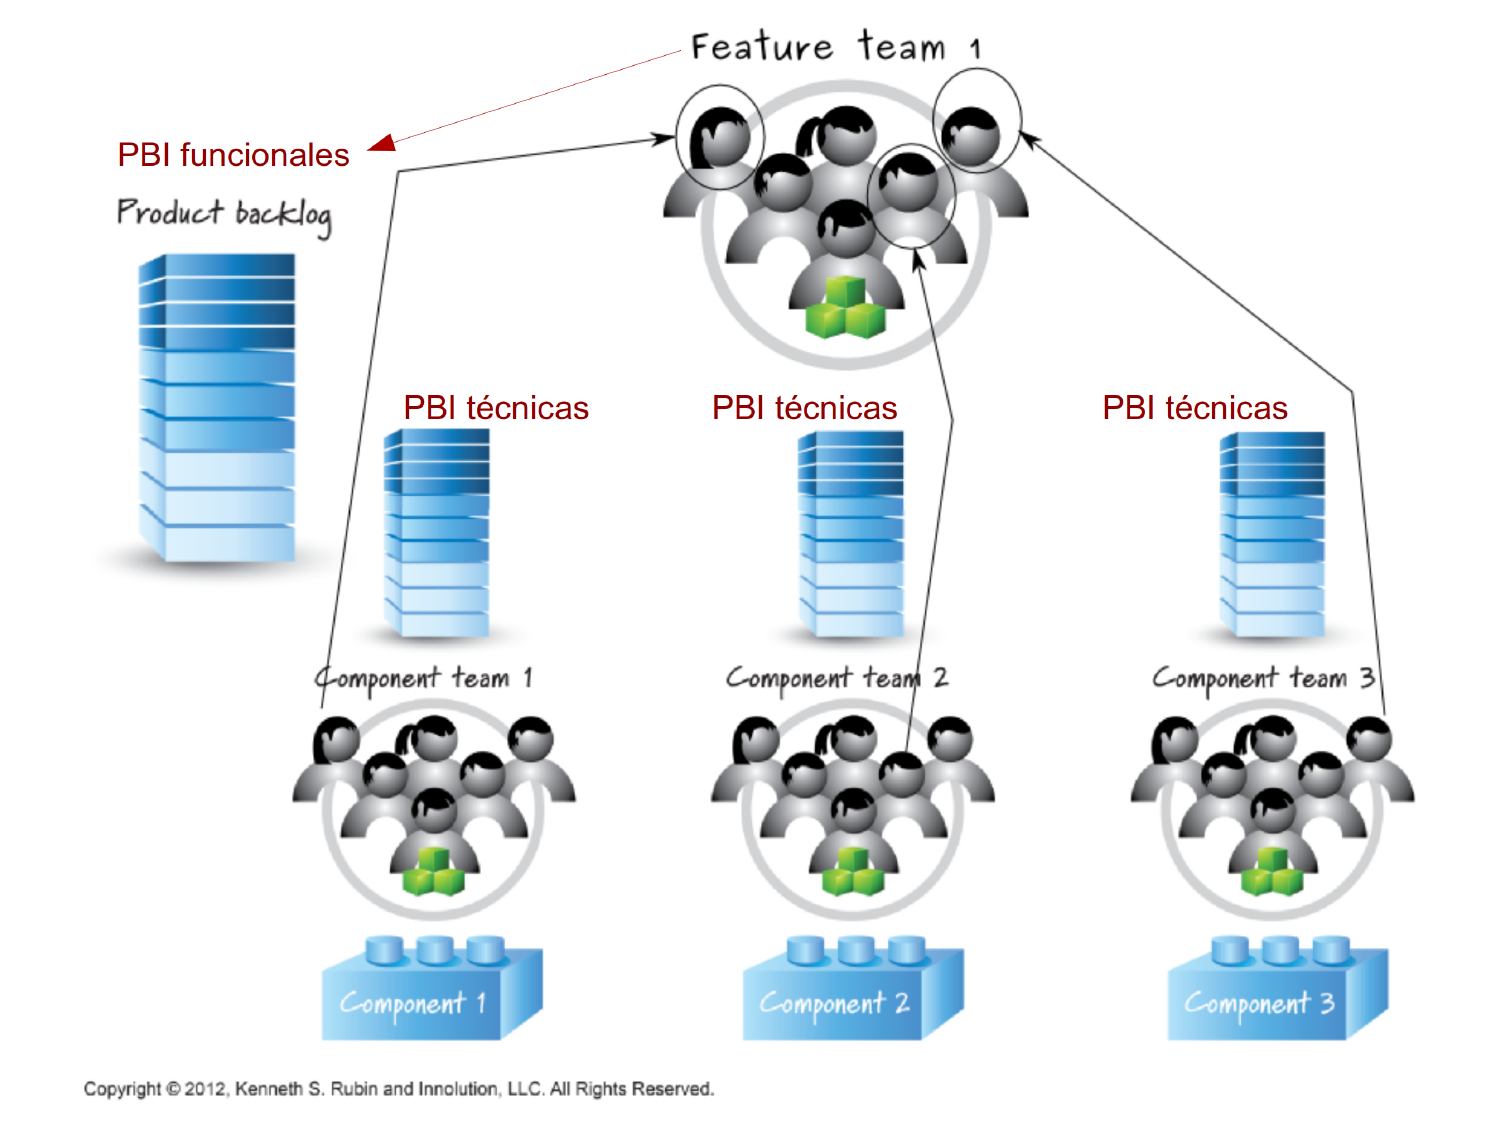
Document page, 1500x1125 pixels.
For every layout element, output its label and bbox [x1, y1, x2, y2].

picture [79, 17, 1421, 1108]
